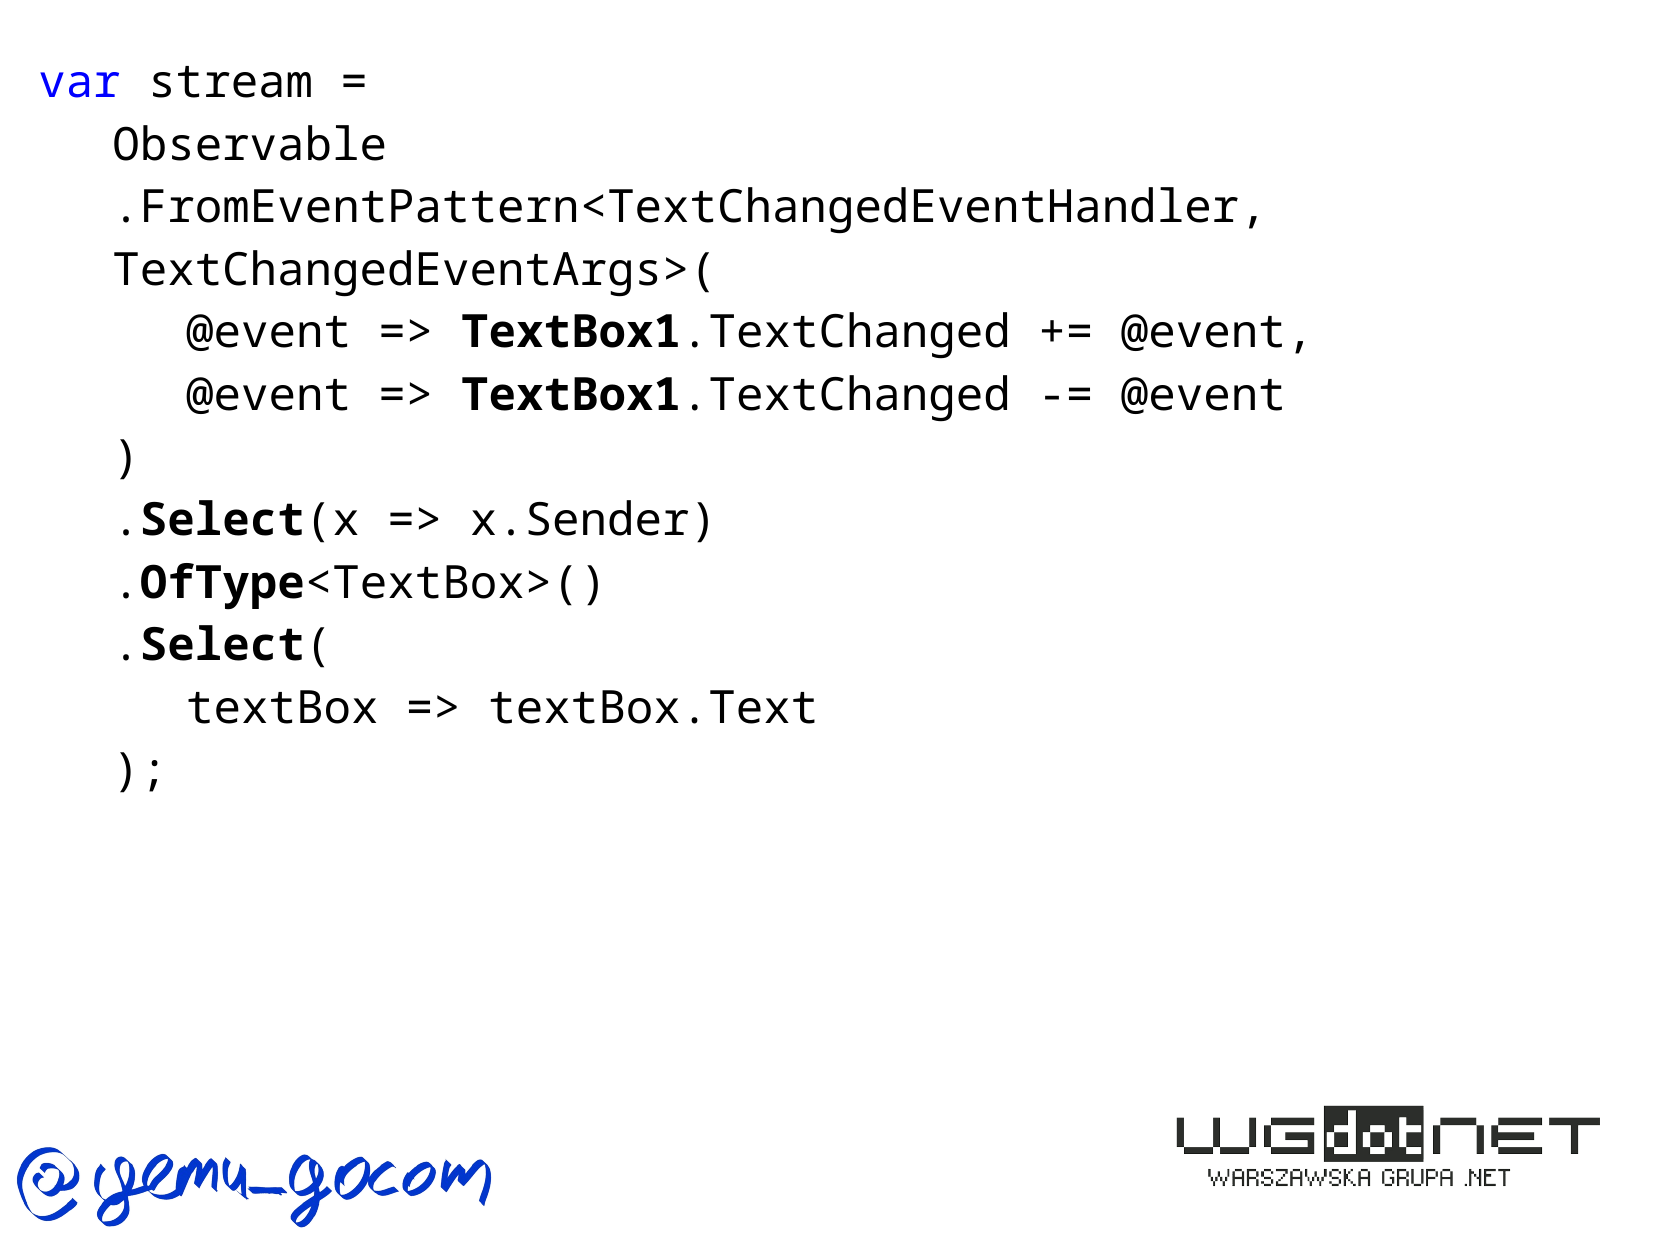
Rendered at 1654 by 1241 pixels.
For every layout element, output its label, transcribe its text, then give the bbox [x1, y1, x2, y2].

picture [1169, 1103, 1603, 1193]
text_box var stream = Observable .FromEventPattern<TextChangedEventHandler, TextChangedEventArgs>( @event => TextBox1.TextChanged += @event, @event => TextBox1.TextChanged -= @event ) .Select(x => x.Sender) .OfType<TextBox>() .Select( textBox => textBox.Text ); [23, 41, 1590, 708]
picture [11, 1129, 497, 1241]
